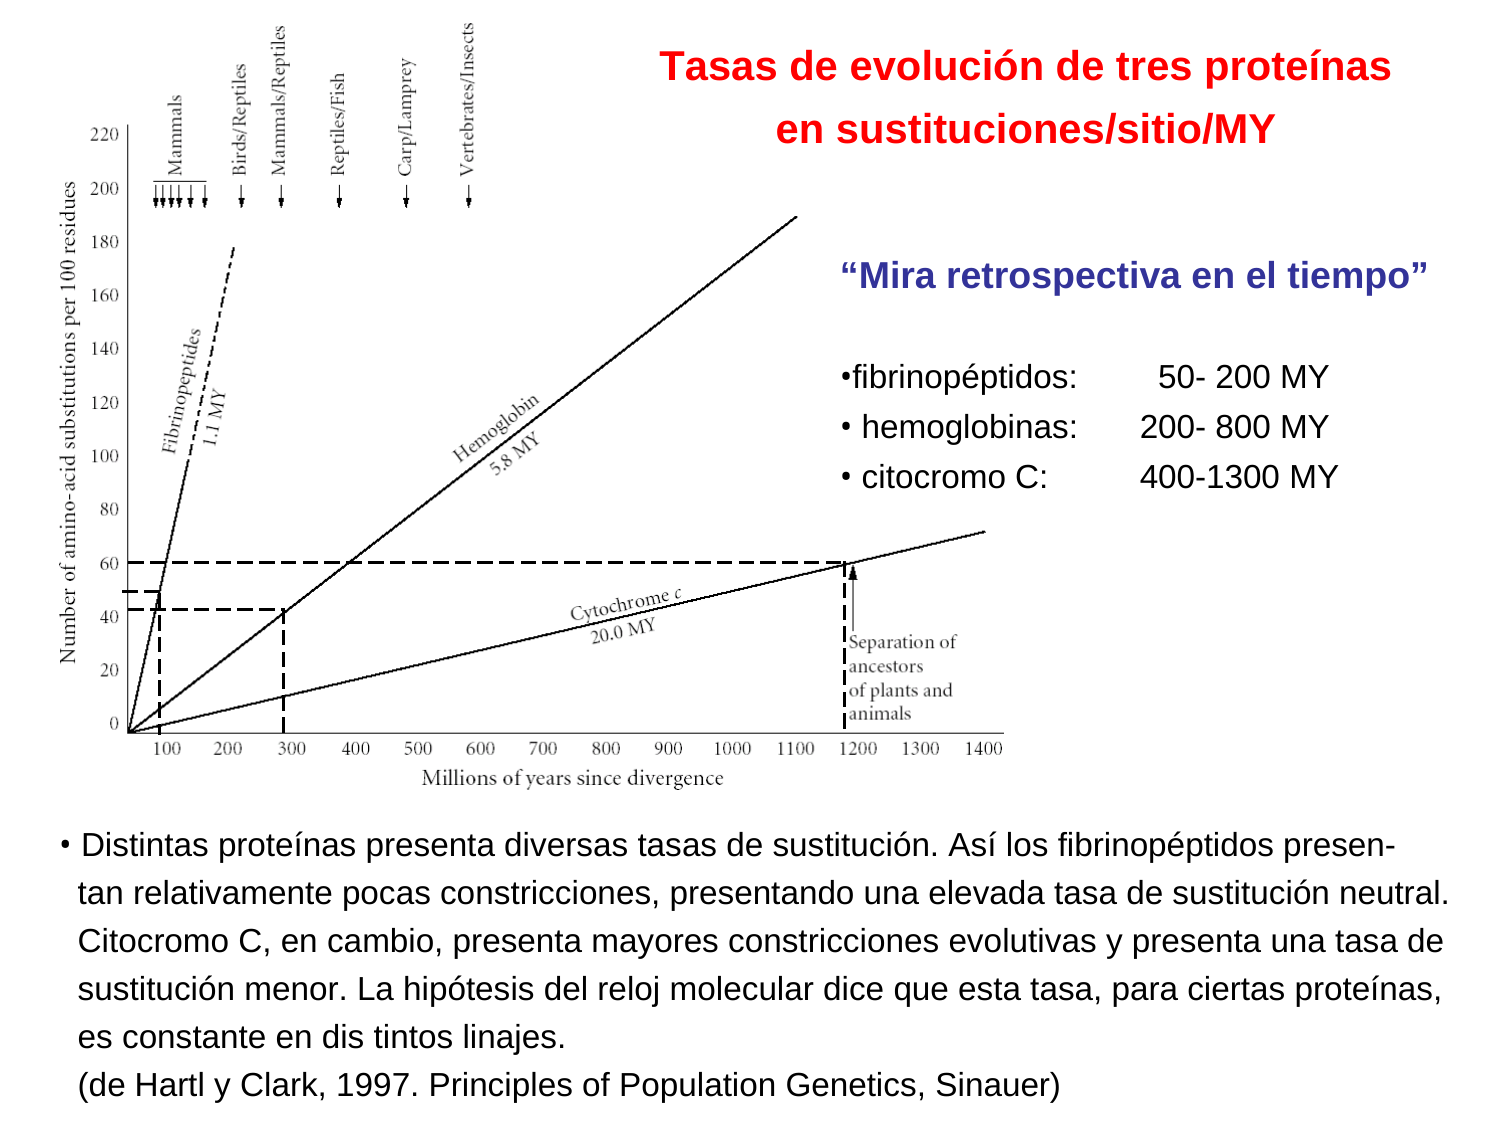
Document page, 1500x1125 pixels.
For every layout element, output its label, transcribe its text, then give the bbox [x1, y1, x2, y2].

picture [53, 18, 1004, 790]
text_box Distintas proteínas presenta diversas tasas de sustitución. Así los fibrinopéptidos presen- tan relativamente pocas constricciones, presentando una elevada tasa de sustitución neutral. Citocromo C, en cambio, presenta mayores constricciones evolutivas y presenta una tasa de sustitución menor. La hipótesis del reloj molecular dice que esta tasa, para ciertas proteínas, es constante en dis tintos linajes. (de Hartl y Clark, 1997. Principles of Population Genetics, Sinauer) [44, 807, 1477, 1111]
text_box Tasas de evolución de tres proteínas en sustituciones/sitio/MY [644, 18, 1408, 160]
text_box “Mira retrospectiva en el tiempo” fibrinopéptidos: 50- 200 MY hemoglobinas: 200- 800 MY citocromo C: 400-1300 MY [825, 231, 1445, 504]
